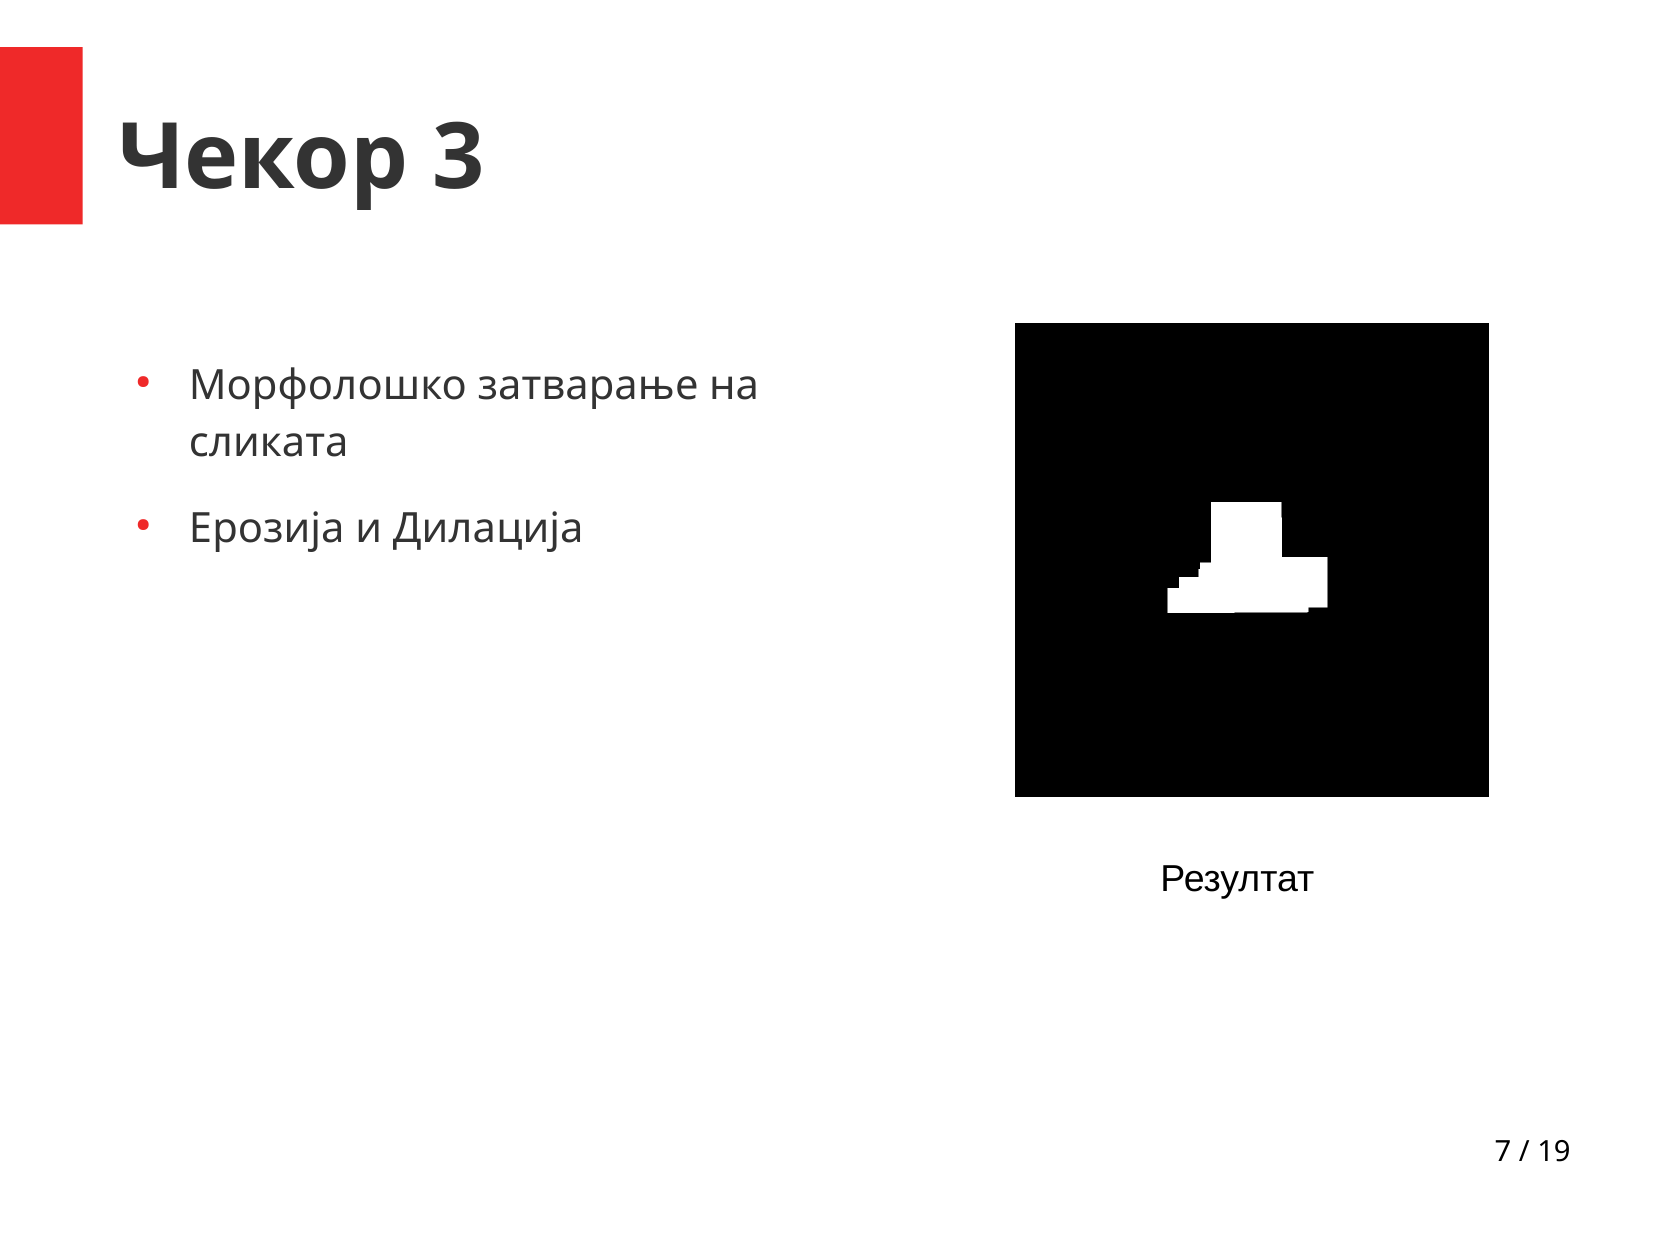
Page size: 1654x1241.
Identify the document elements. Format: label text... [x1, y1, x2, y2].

list Морфолошко затварање на сликата Ерозија и Дилација [118, 354, 810, 1074]
picture [1015, 323, 1489, 797]
text_box Резултат [1145, 850, 1654, 908]
title Чекор 3 [118, 49, 1571, 257]
